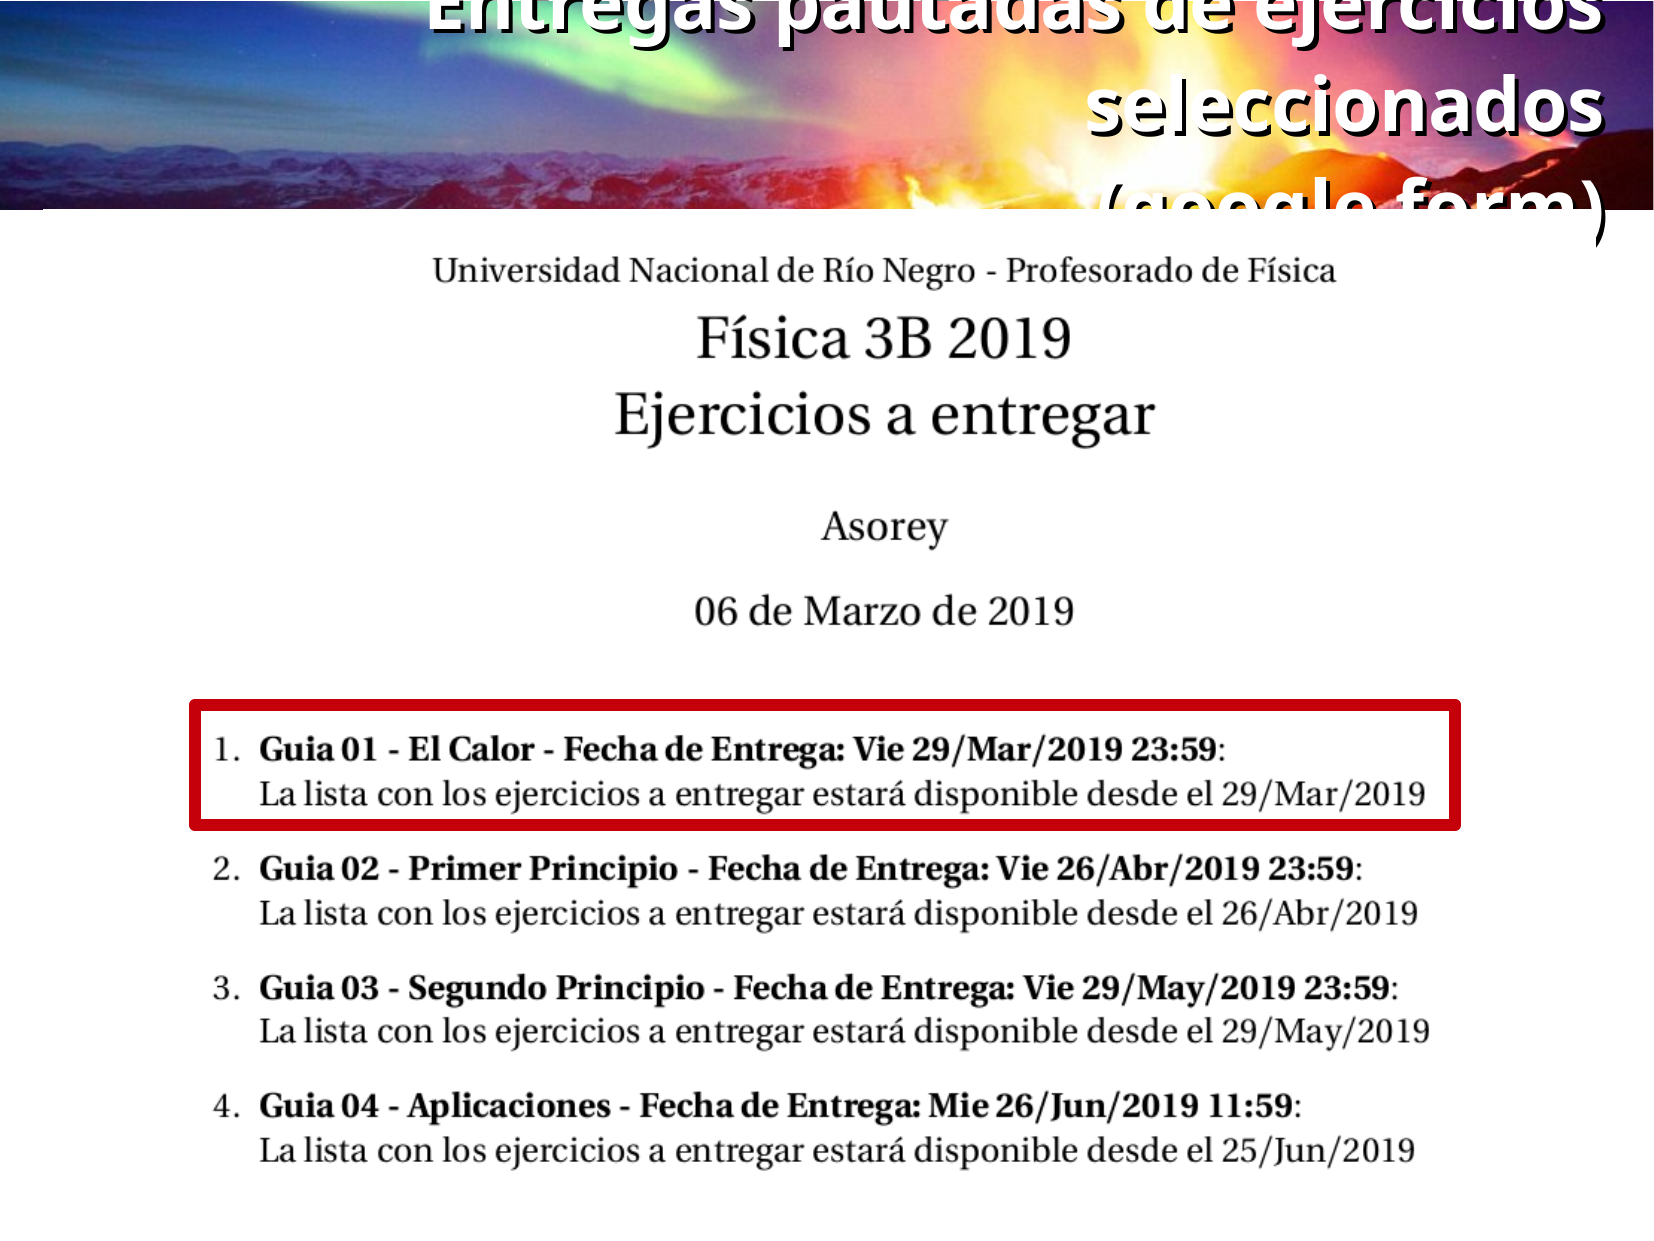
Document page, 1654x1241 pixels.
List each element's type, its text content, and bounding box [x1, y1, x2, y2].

picture [1416, 1, 1442, 11]
picture [1039, 1, 1069, 11]
title Entregas pautadas de ejercicios seleccionados (google form) [45, 11, 1606, 195]
picture [1161, 1, 1173, 11]
picture [1234, 1, 1257, 11]
picture [991, 1, 997, 11]
picture [568, 2, 583, 11]
picture [623, 1, 628, 11]
picture [1565, 1, 1577, 11]
picture [1518, 1, 1524, 11]
picture [1478, 1, 1503, 11]
picture [486, 1, 497, 11]
picture [735, 1, 779, 11]
picture [537, 1, 553, 11]
picture [1104, 1, 1146, 11]
picture [0, 1, 1596, 1241]
picture [1083, 1, 1096, 11]
picture [512, 1, 521, 11]
picture [670, 1, 700, 11]
picture [937, 1, 976, 11]
picture [864, 1, 872, 11]
picture [1585, 1, 1654, 210]
picture [1319, 1, 1324, 11]
picture [887, 1, 898, 11]
picture [1188, 1, 1193, 11]
picture [643, 1, 655, 11]
picture [794, 1, 806, 11]
picture [1386, 2, 1401, 11]
picture [445, 1, 471, 11]
picture [714, 1, 727, 11]
picture [1364, 1, 1371, 11]
picture [819, 1, 849, 11]
picture [1457, 1, 1463, 11]
picture [1424, 195, 1435, 202]
picture [1012, 1, 1024, 11]
picture [1297, 1, 1303, 11]
picture [913, 1, 922, 11]
picture [1539, 1, 1552, 11]
